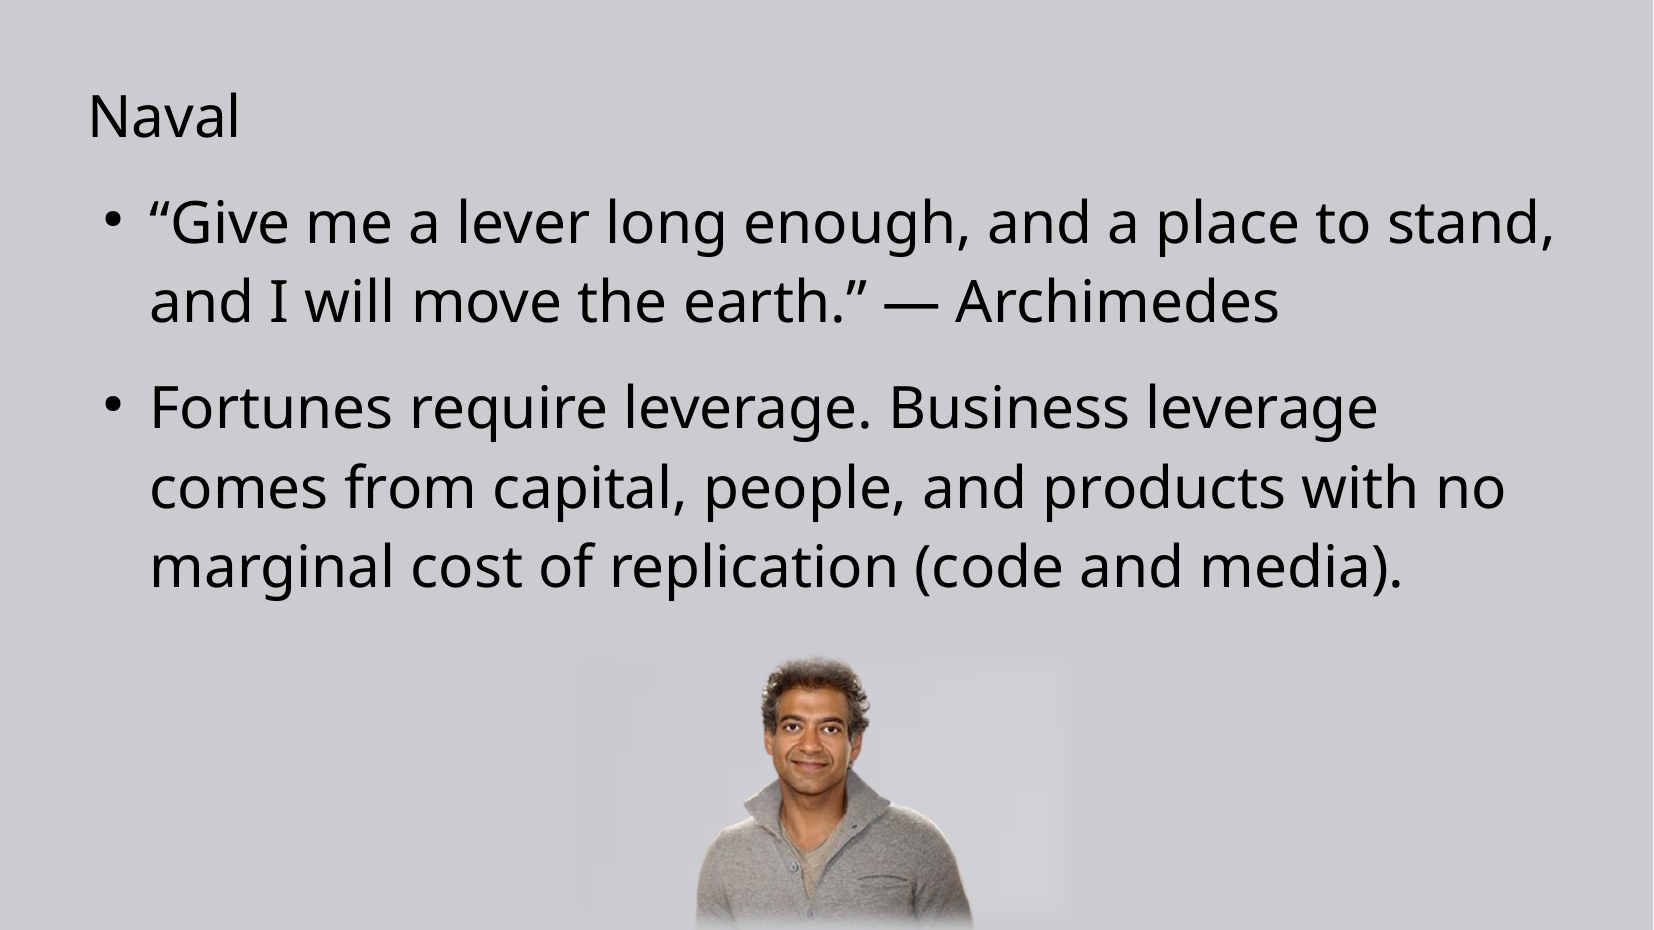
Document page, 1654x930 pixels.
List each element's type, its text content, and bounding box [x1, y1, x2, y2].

list Naval “Give me a lever long enough, and a place to stand, and I will move the earth.” — Archimedes Fortunes require leverage. Business leverage comes from capital, people, and products with no marginal cost of replication (code and media). [87, 75, 1576, 615]
picture [560, 641, 1088, 930]
